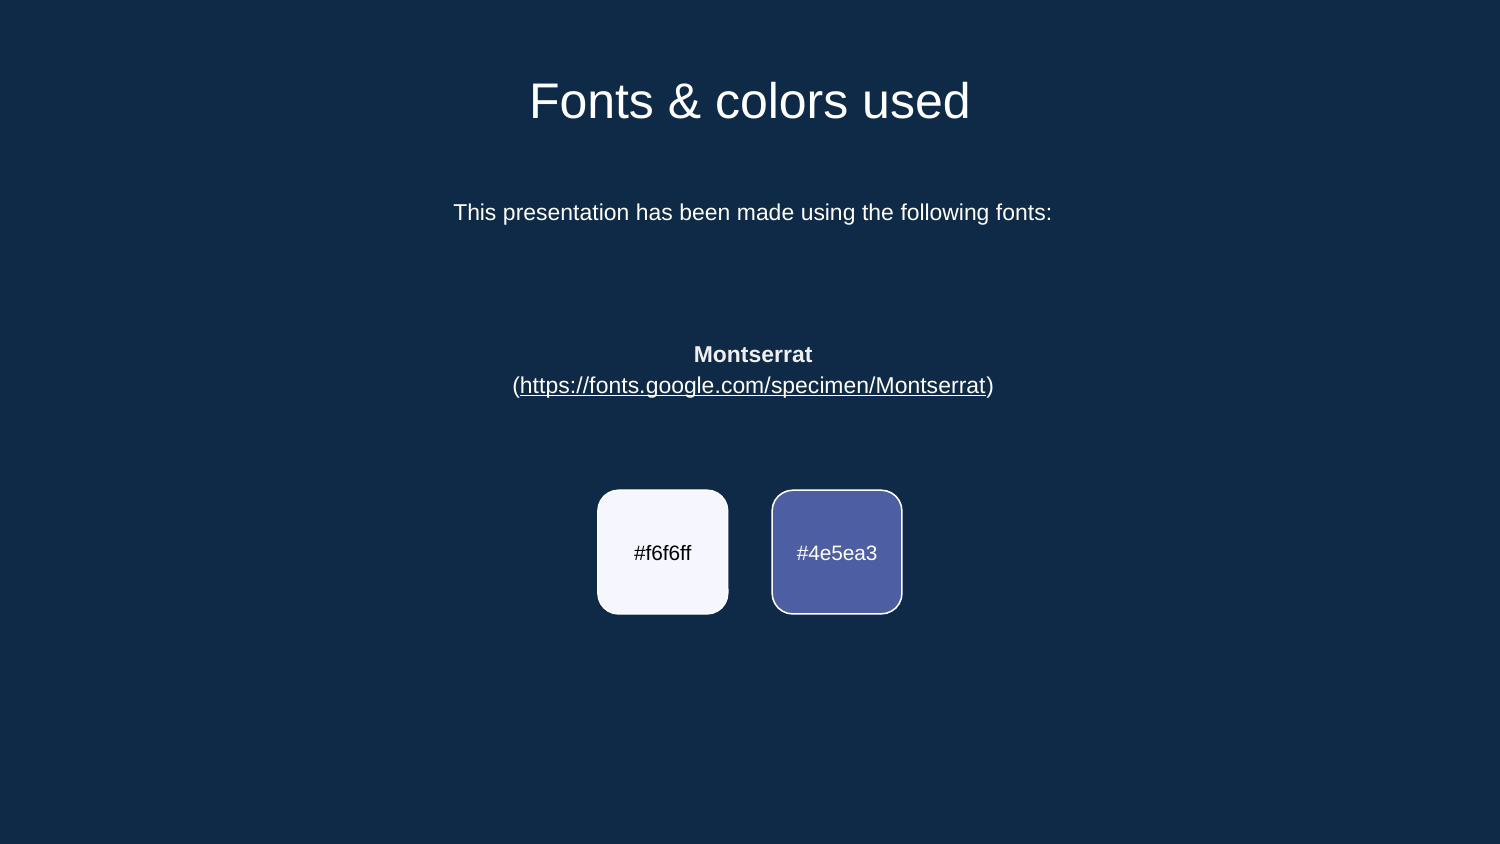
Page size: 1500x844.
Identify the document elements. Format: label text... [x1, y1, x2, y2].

text_box [772, 490, 902, 515]
text_box [597, 589, 728, 614]
text_box [597, 490, 728, 515]
text_box #f6f6ff [597, 515, 728, 589]
text_box [772, 589, 902, 614]
text_box #4e5ea3 [772, 515, 902, 589]
text_box This presentation has been made using the following fonts: [175, 178, 1332, 251]
text_box Montserrat (https://fonts.google.com/specimen/Montserrat) [175, 264, 1332, 470]
title Fonts & colors used [171, 53, 1328, 133]
